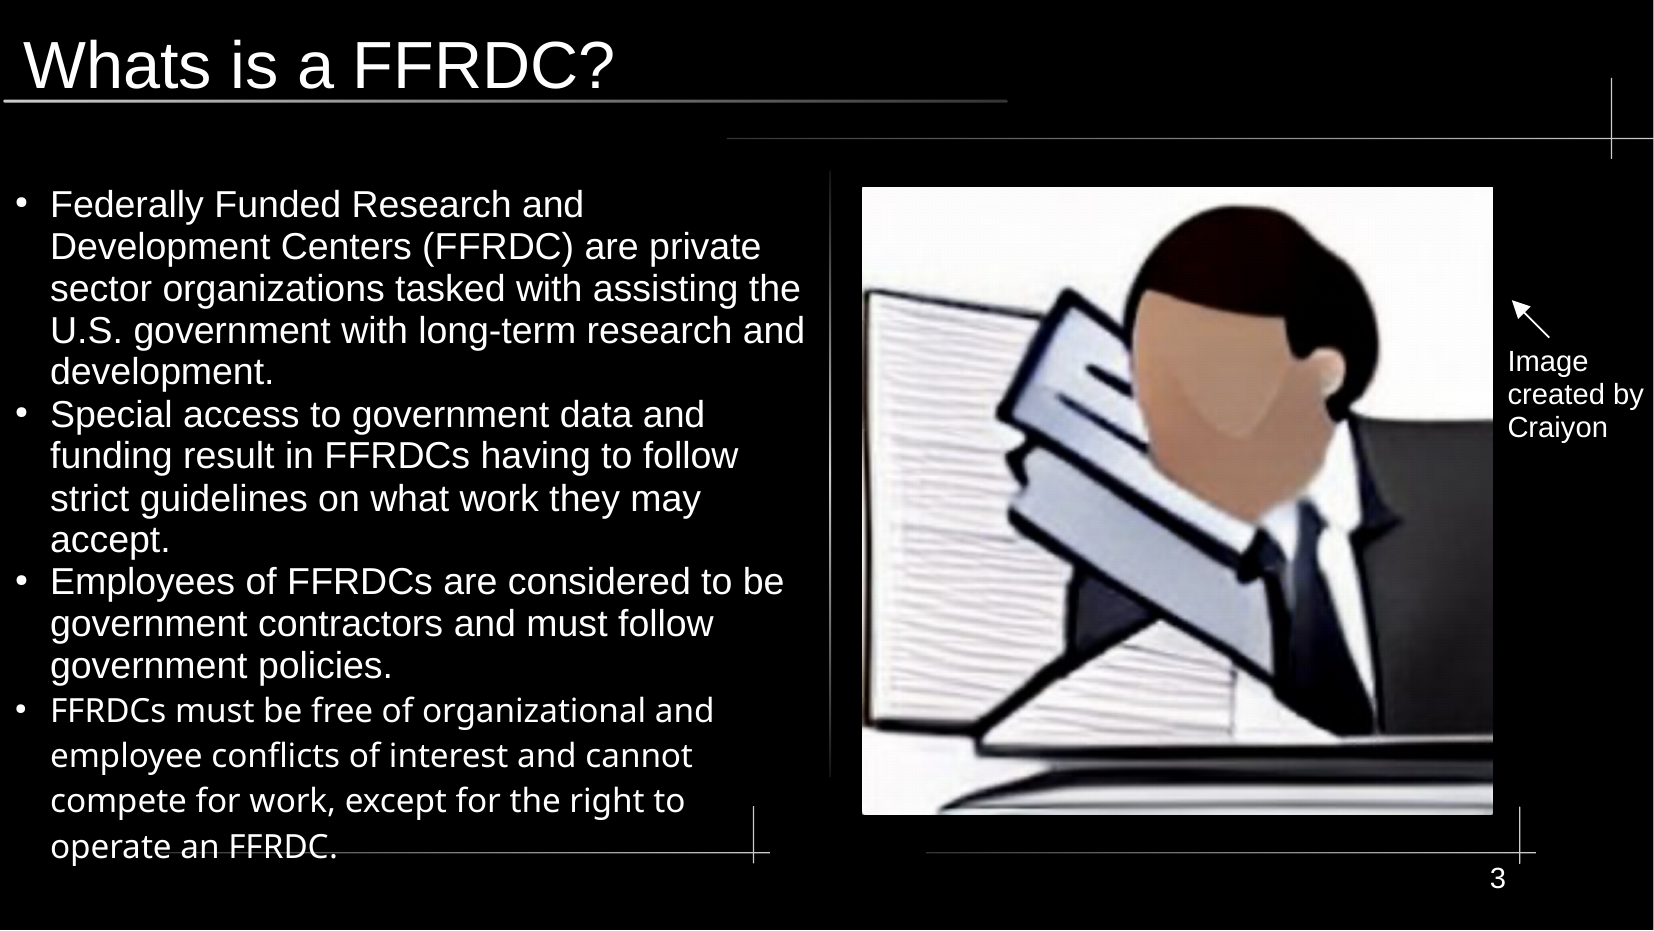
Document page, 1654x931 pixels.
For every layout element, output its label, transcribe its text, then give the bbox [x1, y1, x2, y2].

picture [862, 187, 1493, 816]
text_box Federally Funded Research and Development Centers (FFRDC) are private sector organizations tasked with assisting the U.S. government with long-term research and development. Special access to government data and funding result in FFRDCs having to follow strict guidelines on what work they may accept. Employees of FFRDCs are considered to be government contractors and must follow government policies. FFRDCs must be free of organizational and employee conflicts of interest and cannot compete for work, except for the right to operate an FFRDC. [0, 175, 826, 927]
text_box Image created by Craiyon [1492, 337, 1654, 451]
title Whats is a FFRDC? [23, 11, 1589, 119]
